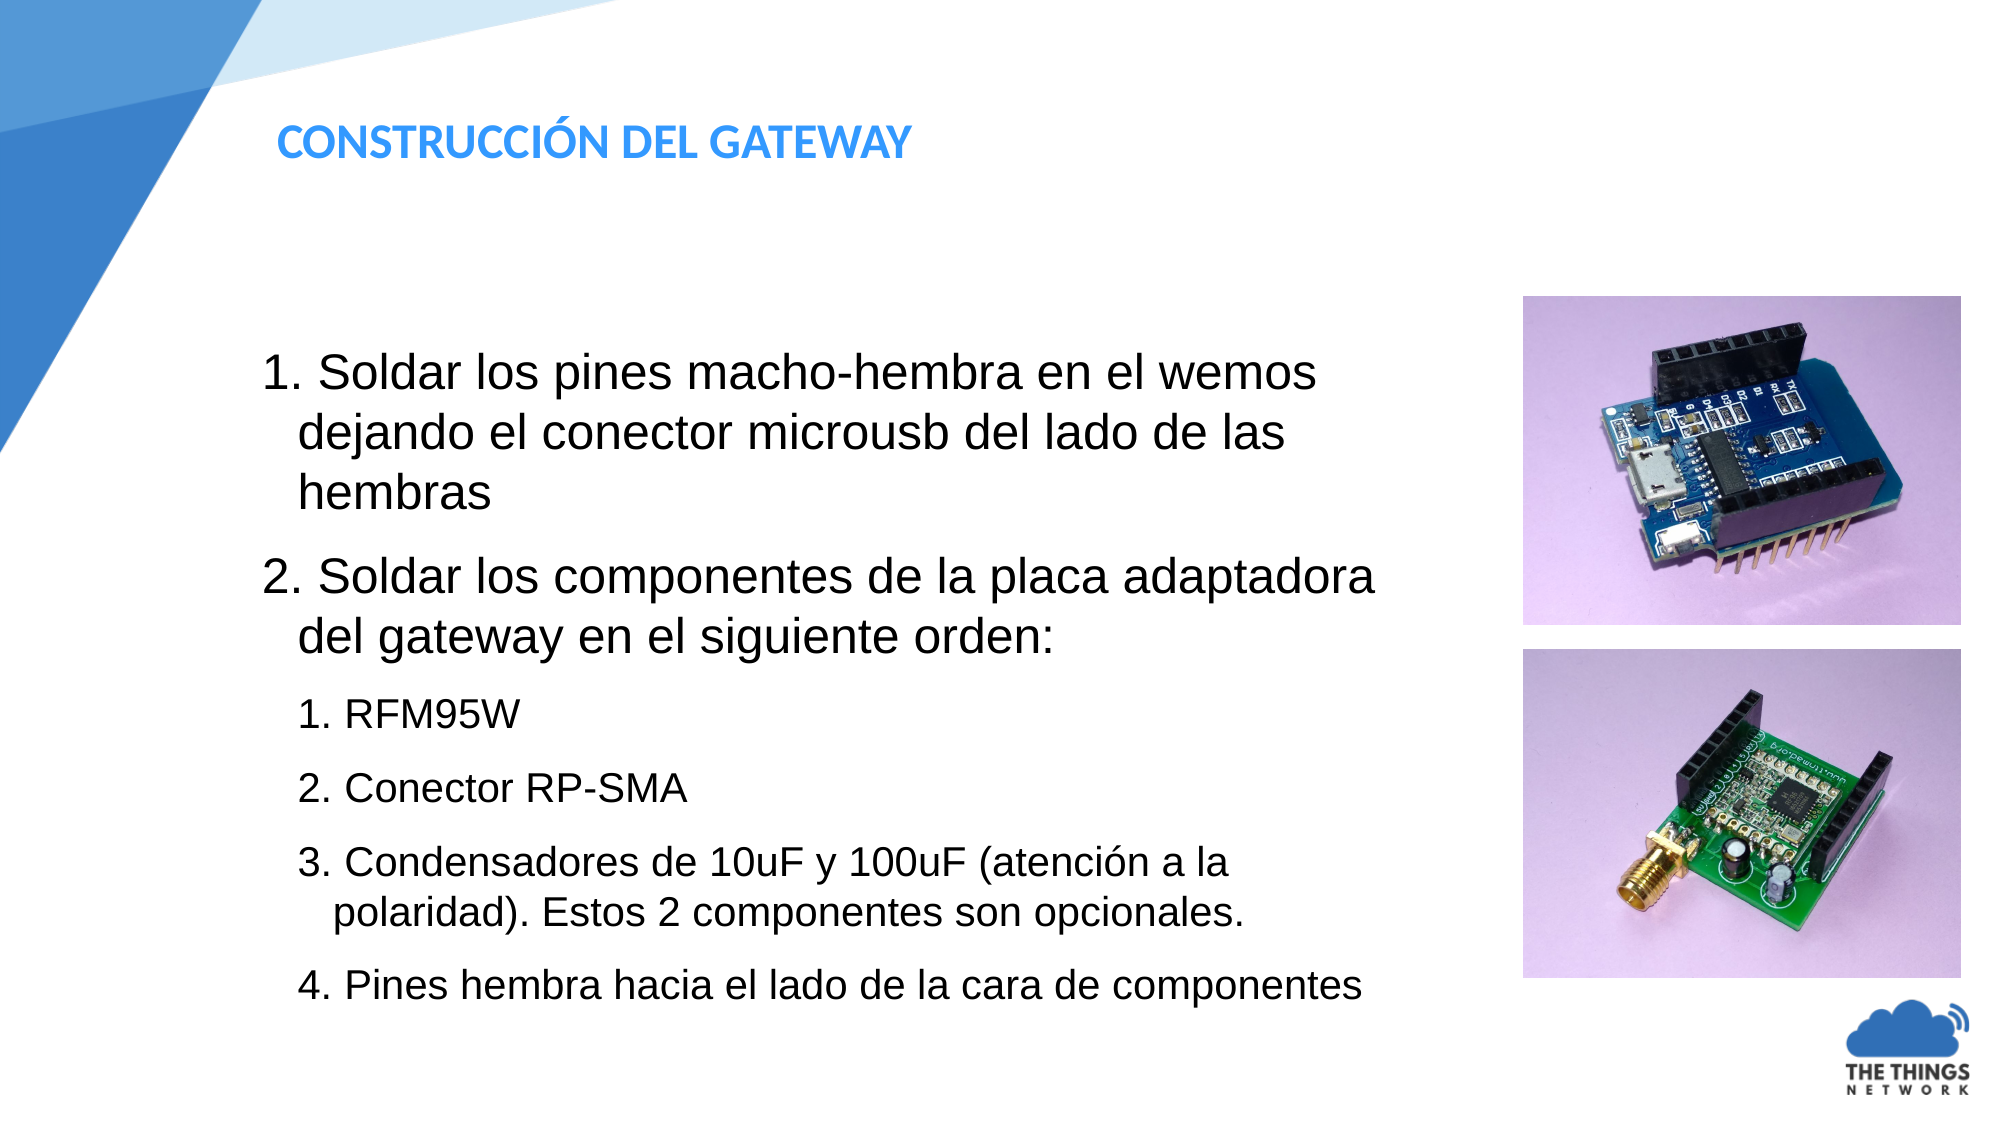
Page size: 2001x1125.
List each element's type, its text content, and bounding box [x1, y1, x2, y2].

text_box CONSTRUCCIÓN DEL GATEWAY [99, 44, 1900, 233]
picture [0, 0, 1970, 1095]
text_box Soldar los pines macho-hembra en el wemos dejando el conector microusb del lado de las hembras Soldar los componentes de la placa adaptadora del gateway en el siguiente orden: RFM95W Conector RP-SMA Condensadores de 10uF y 100uF (atención a la polaridad). Estos 2 componentes son opcionales. Pines hembra hacia el lado de la cara de componentes [261, 339, 1394, 1014]
